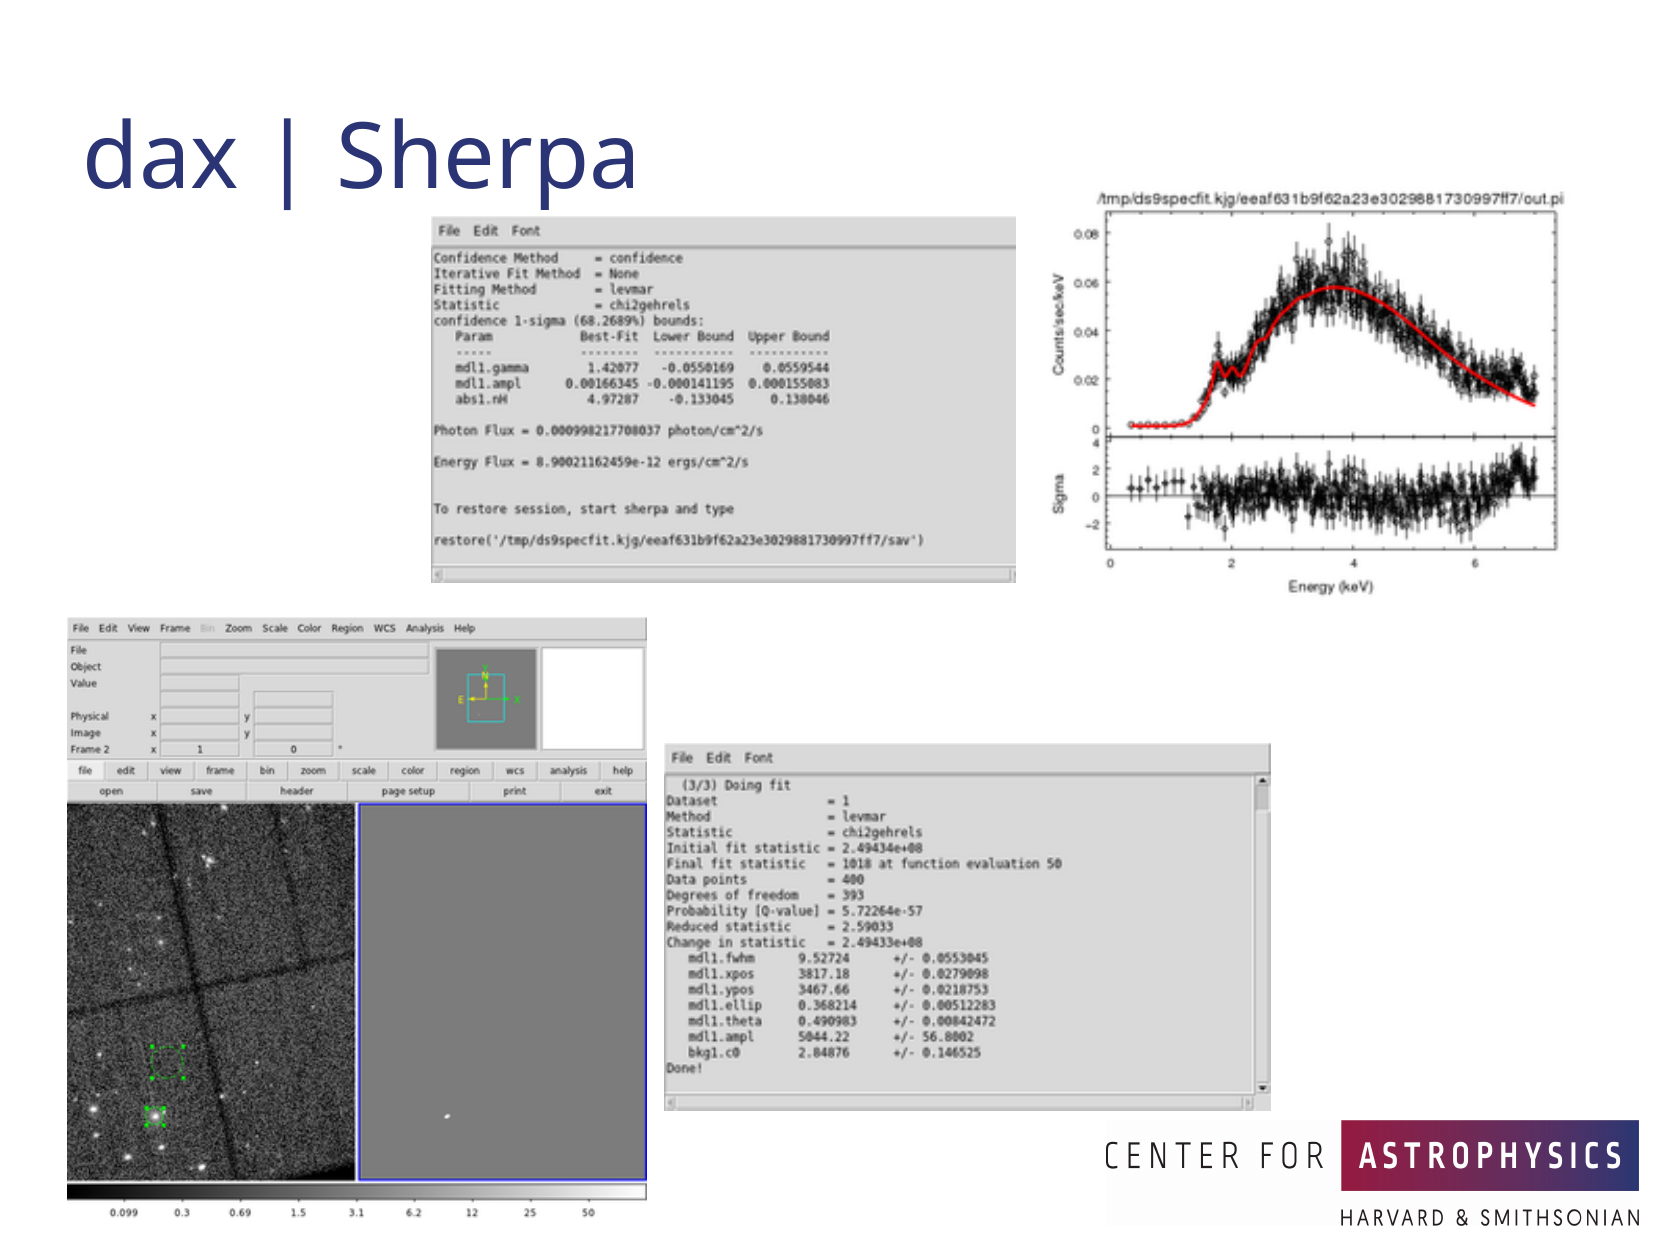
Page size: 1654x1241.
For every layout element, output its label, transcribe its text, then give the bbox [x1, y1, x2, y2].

picture [431, 167, 1617, 618]
title dax | Sherpa [82, 49, 1571, 257]
picture [664, 743, 1271, 1111]
picture [1106, 1120, 1639, 1226]
picture [67, 617, 647, 1218]
